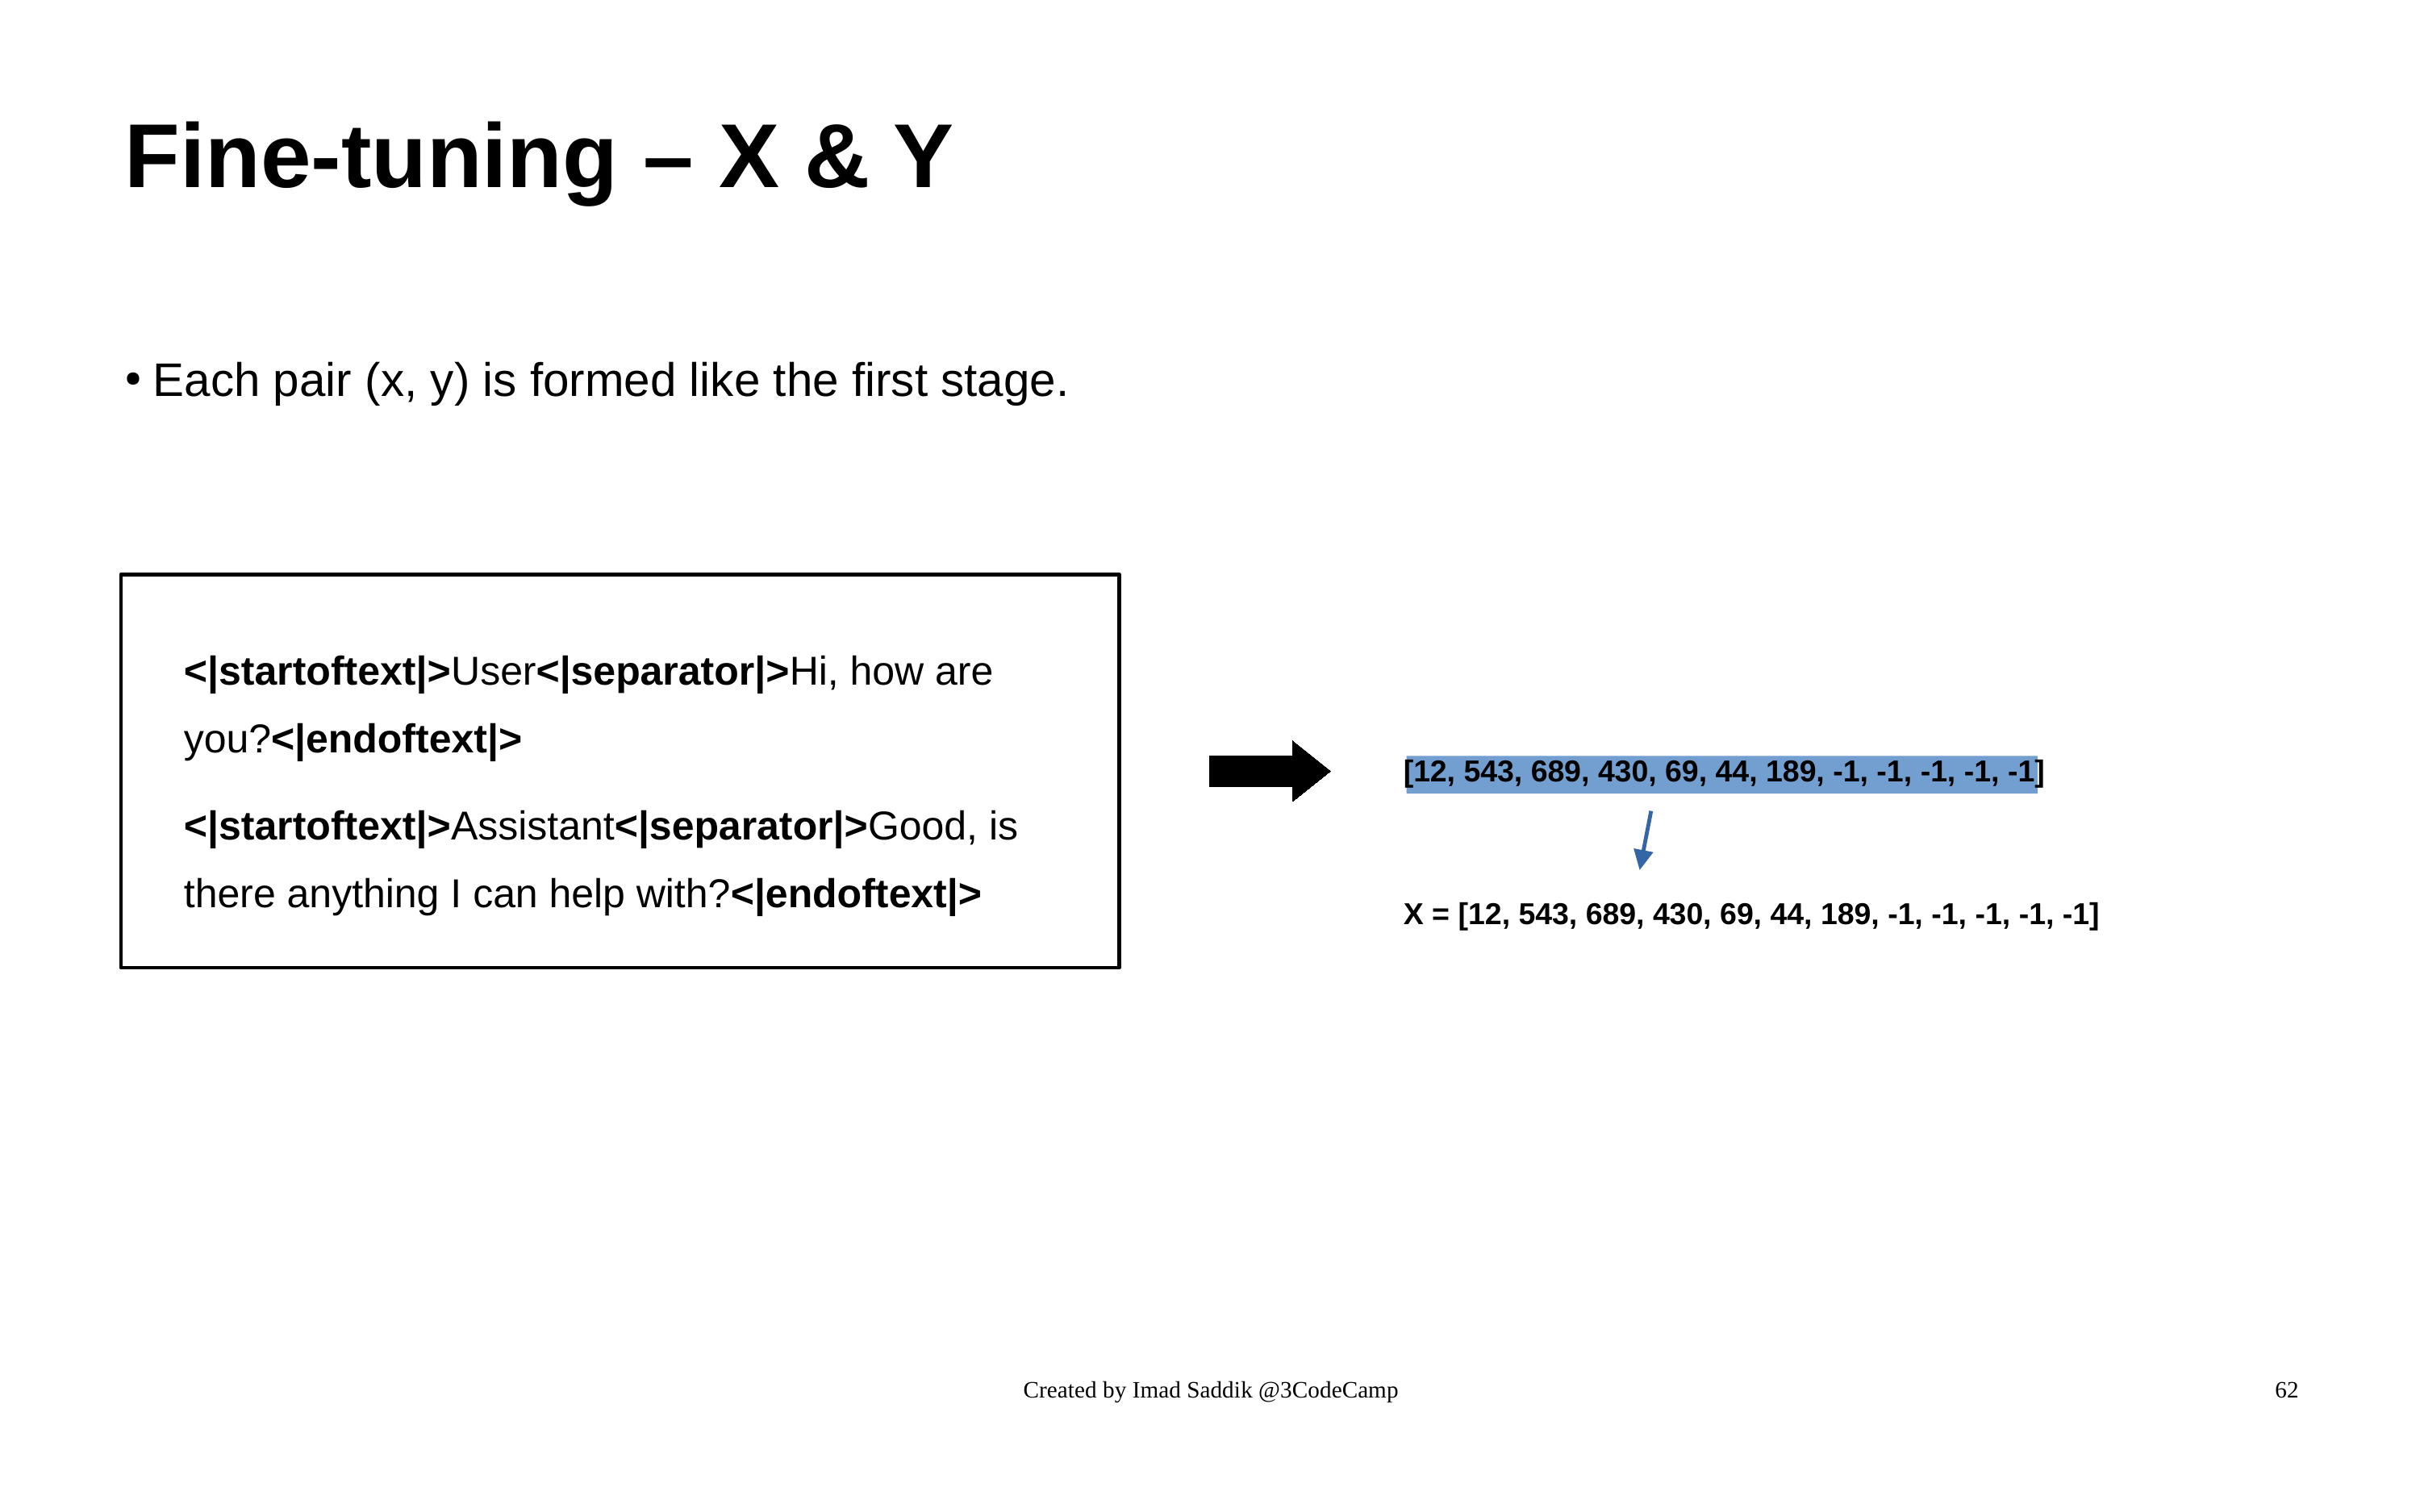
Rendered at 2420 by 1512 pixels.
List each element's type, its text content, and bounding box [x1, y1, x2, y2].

text_box X = [12, 543, 689, 430, 69, 44, 189, -1, -1, -1, -1, -1] [1392, 883, 2179, 944]
text_box [12, 543, 689, 430, 69, 44, 189, -1, -1, -1, -1, -1] [1392, 740, 2088, 802]
text_box Each pair (x, y) is formed like the first stage. [112, 322, 1906, 454]
text_box <|startoftext|>User<|separator|>Hi, how are you?<|endoftext|> <|startoftext|>Assistant<|separator|>Good, is there anything I can help with?<|endoftext|> [172, 620, 1069, 923]
text_box [1209, 740, 1331, 802]
text_box Fine-tuning – X & Y [112, 61, 1664, 251]
